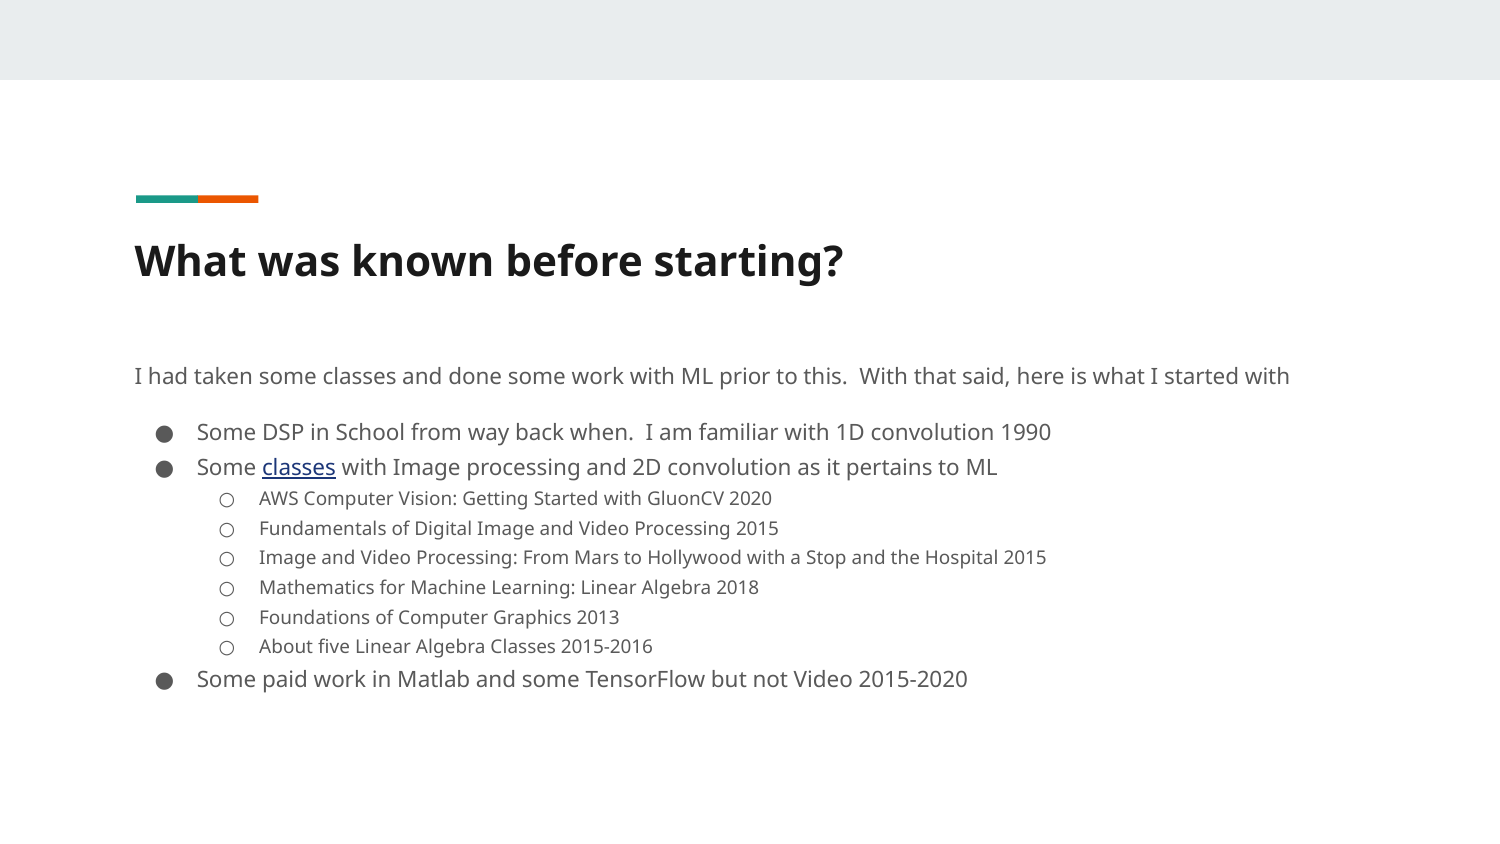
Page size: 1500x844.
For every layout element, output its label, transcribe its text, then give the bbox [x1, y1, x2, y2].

list I had taken some classes and done some work with ML prior to this. With that said, here is what I started with Some DSP in School from way back when. I am familiar with 1D convolution 1990 Some classes with Image processing and 2D convolution as it pertains to ML AWS Computer Vision: Getting Started with GluonCV 2020 Fundamentals of Digital Image and Video Processing 2015 Image and Video Processing: From Mars to Hollywood with a Stop and the Hospital 2015 Mathematics for Machine Learning: Linear Algebra 2018 Foundations of Computer Graphics 2013 About five Linear Algebra Classes 2015-2016 Some paid work in Matlab and some TensorFlow but not Video 2015-2020 [119, 341, 1381, 712]
title What was known before starting? [119, 216, 1381, 305]
